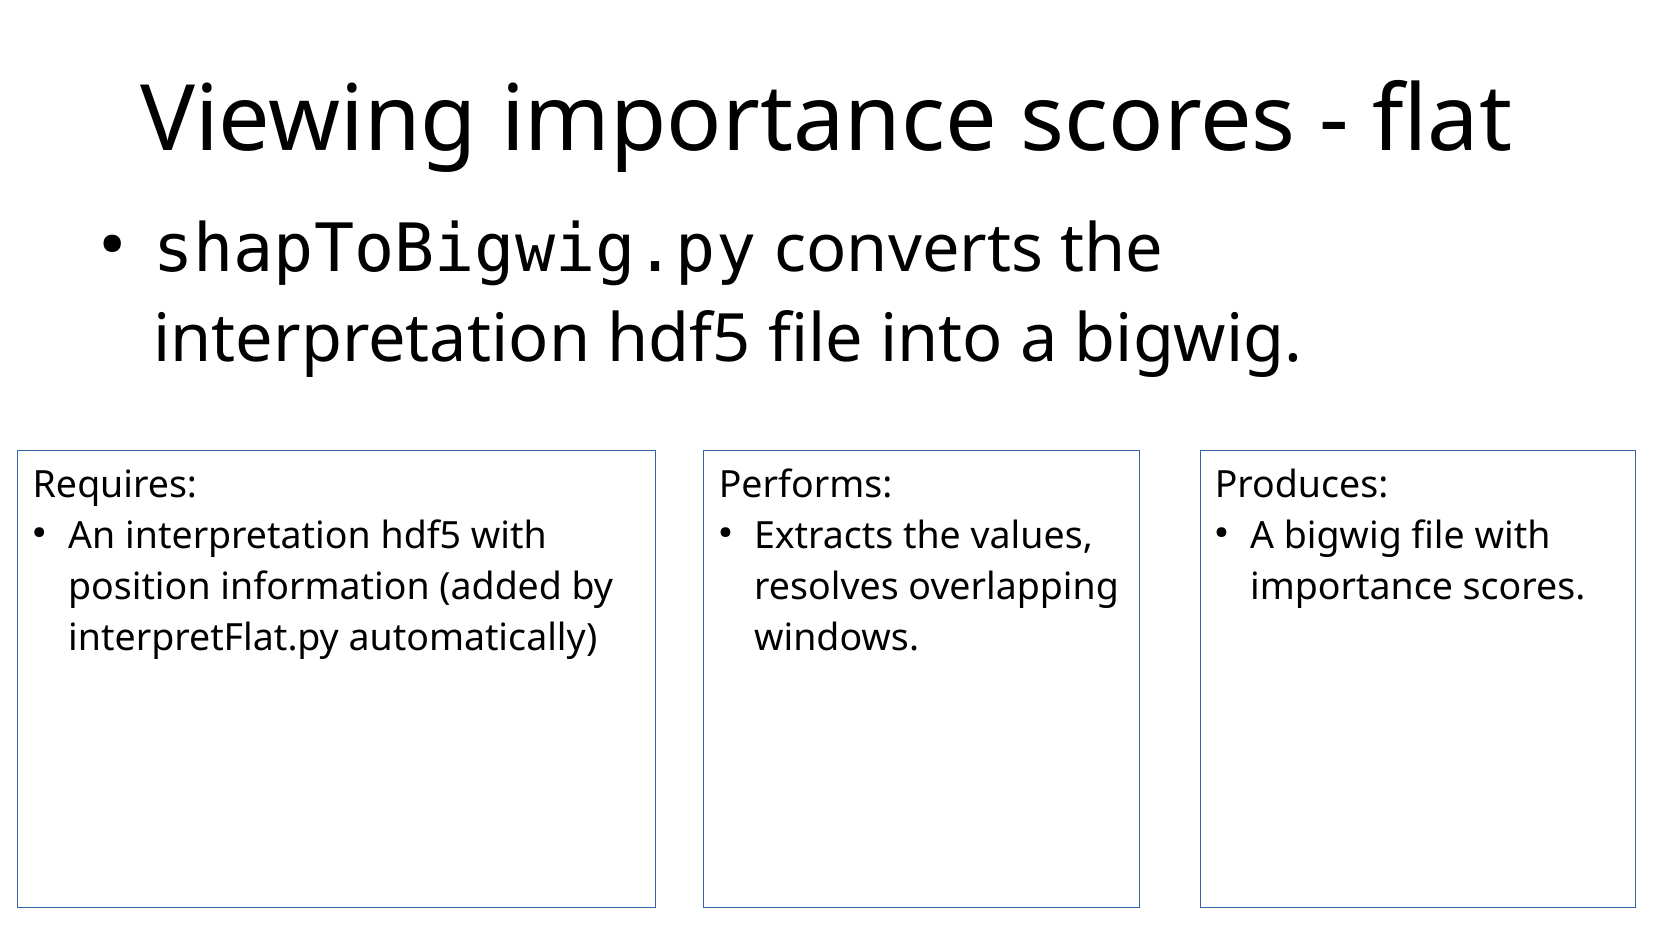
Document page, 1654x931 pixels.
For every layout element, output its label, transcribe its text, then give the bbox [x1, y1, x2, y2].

text_box Produces: A bigwig file with importance scores. [1200, 450, 1636, 908]
text_box Performs: Extracts the values, resolves overlapping windows. [703, 450, 1140, 908]
text_box Requires: An interpretation hdf5 with position information (added by interpretFlat.py automatically) [17, 450, 656, 908]
list shapToBigwig.py converts the interpretation hdf5 file into a bigwig. [82, 199, 1571, 433]
title Viewing importance scores - flat [82, 37, 1571, 193]
